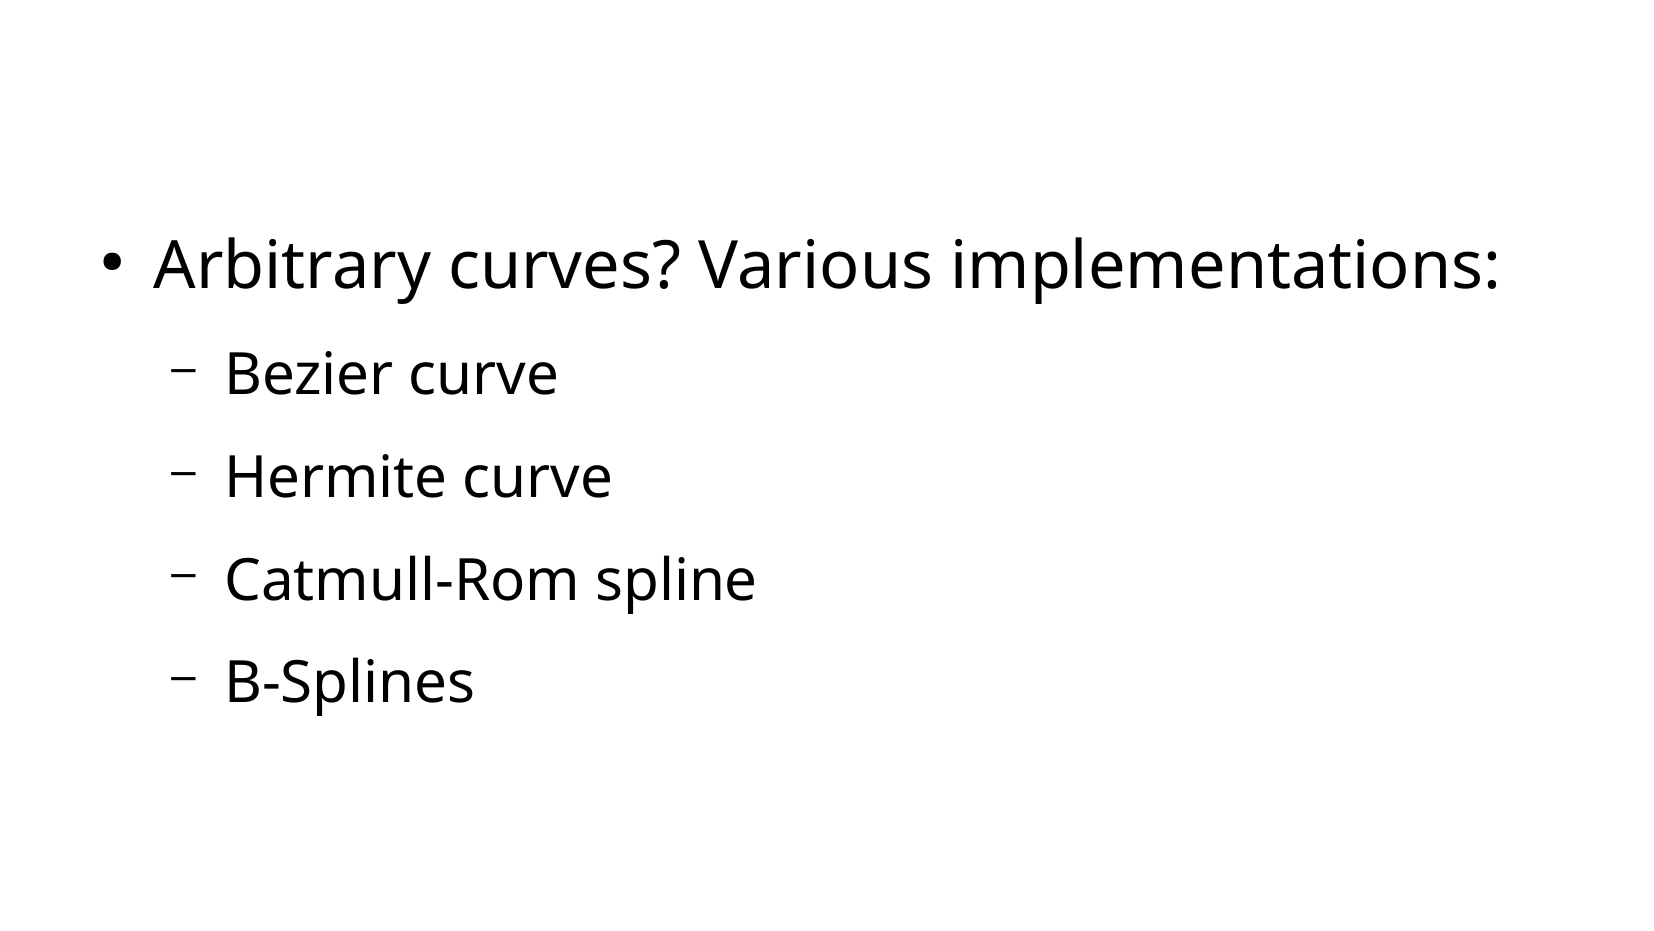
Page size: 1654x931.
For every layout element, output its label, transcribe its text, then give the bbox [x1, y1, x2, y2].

list Arbitrary curves? Various implementations: Bezier curve Hermite curve Catmull-Rom spline B-Splines [82, 217, 1571, 758]
